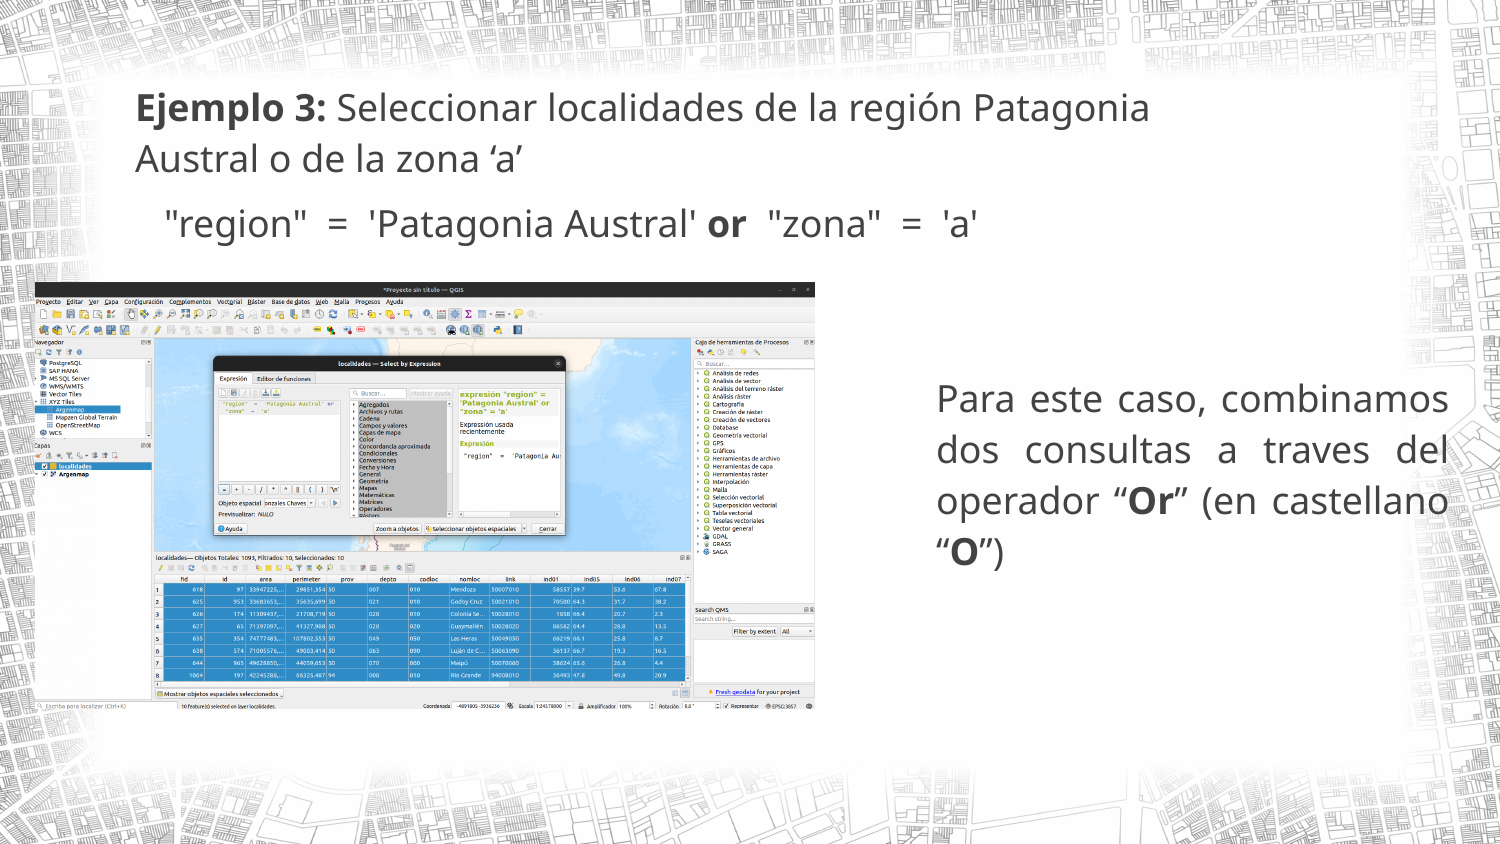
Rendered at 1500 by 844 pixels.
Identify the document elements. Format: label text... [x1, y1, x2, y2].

text_box "region" = 'Patagonia Austral' or "zona" = 'a' [129, 190, 1134, 296]
picture [0, 0, 1500, 844]
text_box Para este caso, combinamos dos consultas a traves del operador “Or” (en castellano “O”) [921, 364, 1465, 650]
text_box Ejemplo 3: Seleccionar localidades de la región Patagonia Austral o de la zona ‘a’ [120, 73, 1276, 189]
